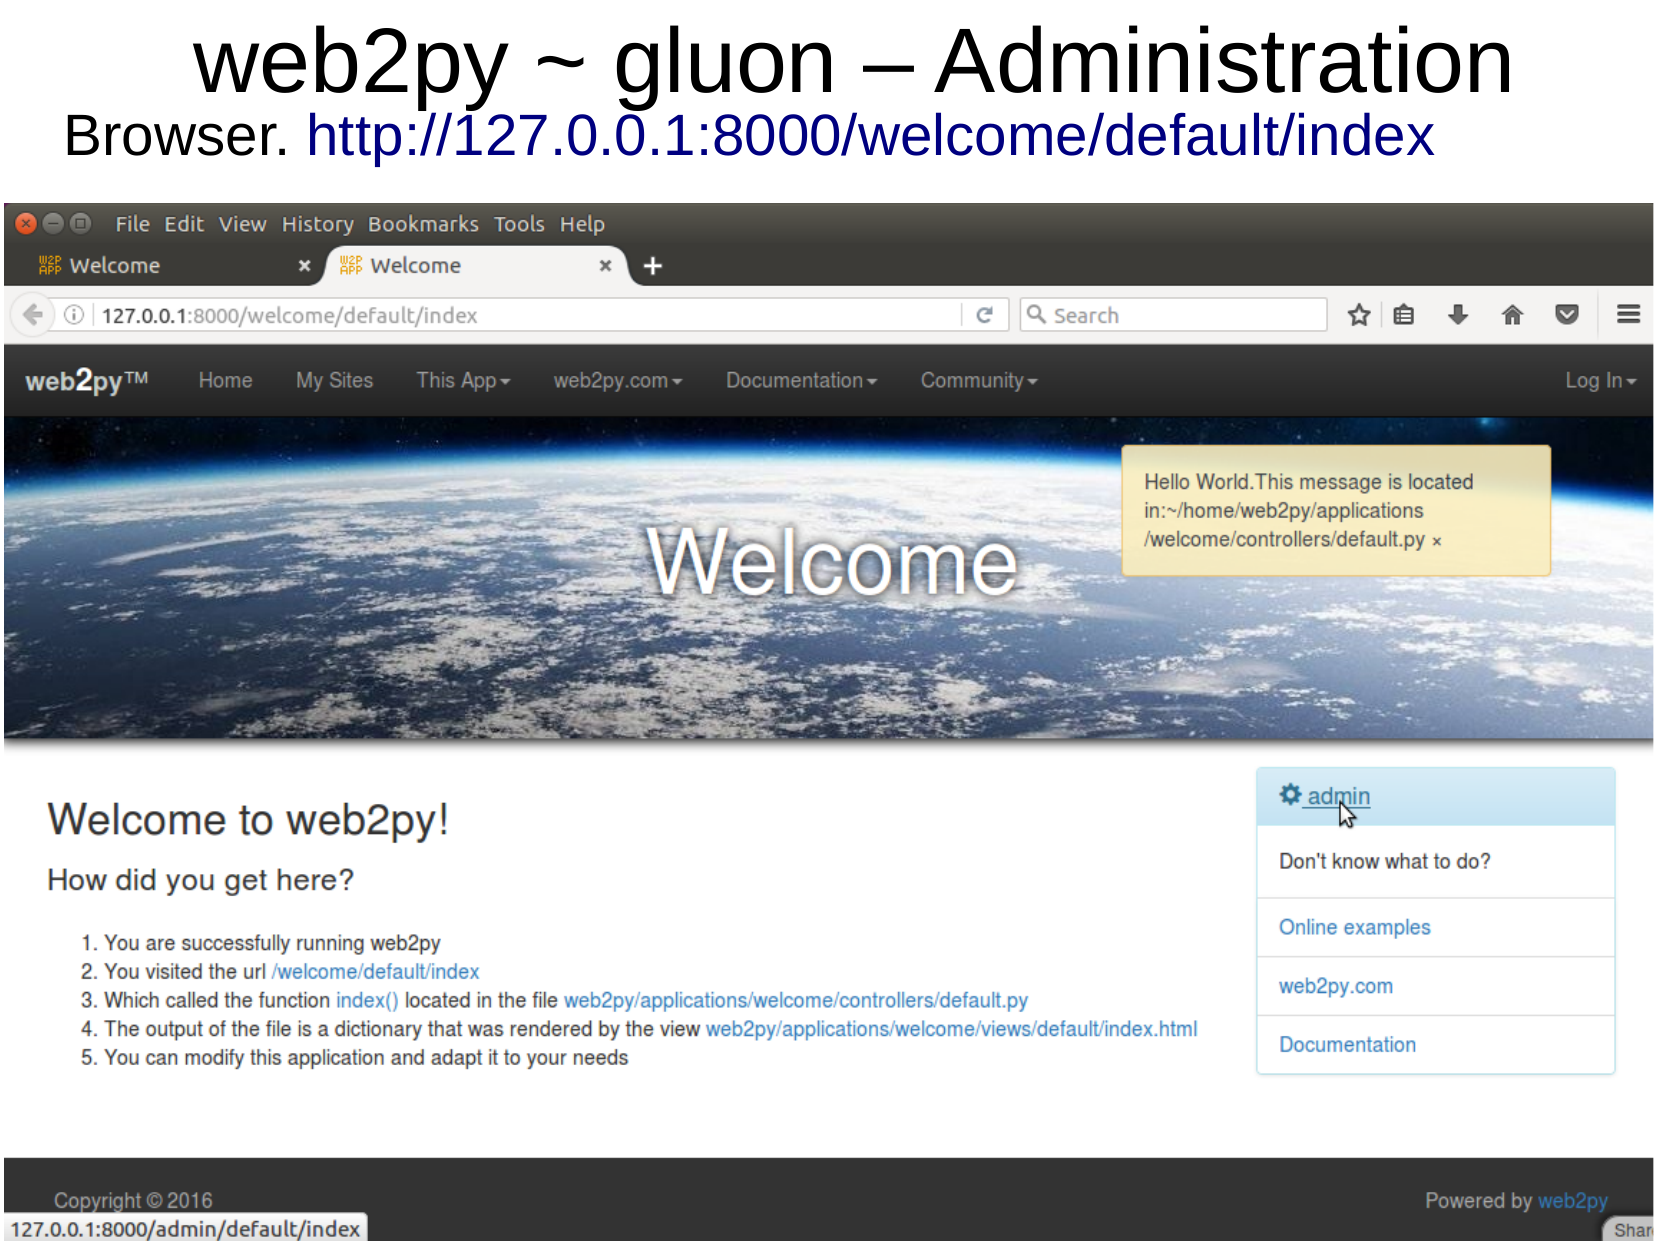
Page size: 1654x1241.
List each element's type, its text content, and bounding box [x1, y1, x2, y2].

title web2py ~ gluon – Administration [111, 9, 1600, 102]
title Browser. http://127.0.0.1:8000/welcome/default/index [63, 102, 1627, 168]
picture [4, 203, 1654, 1241]
